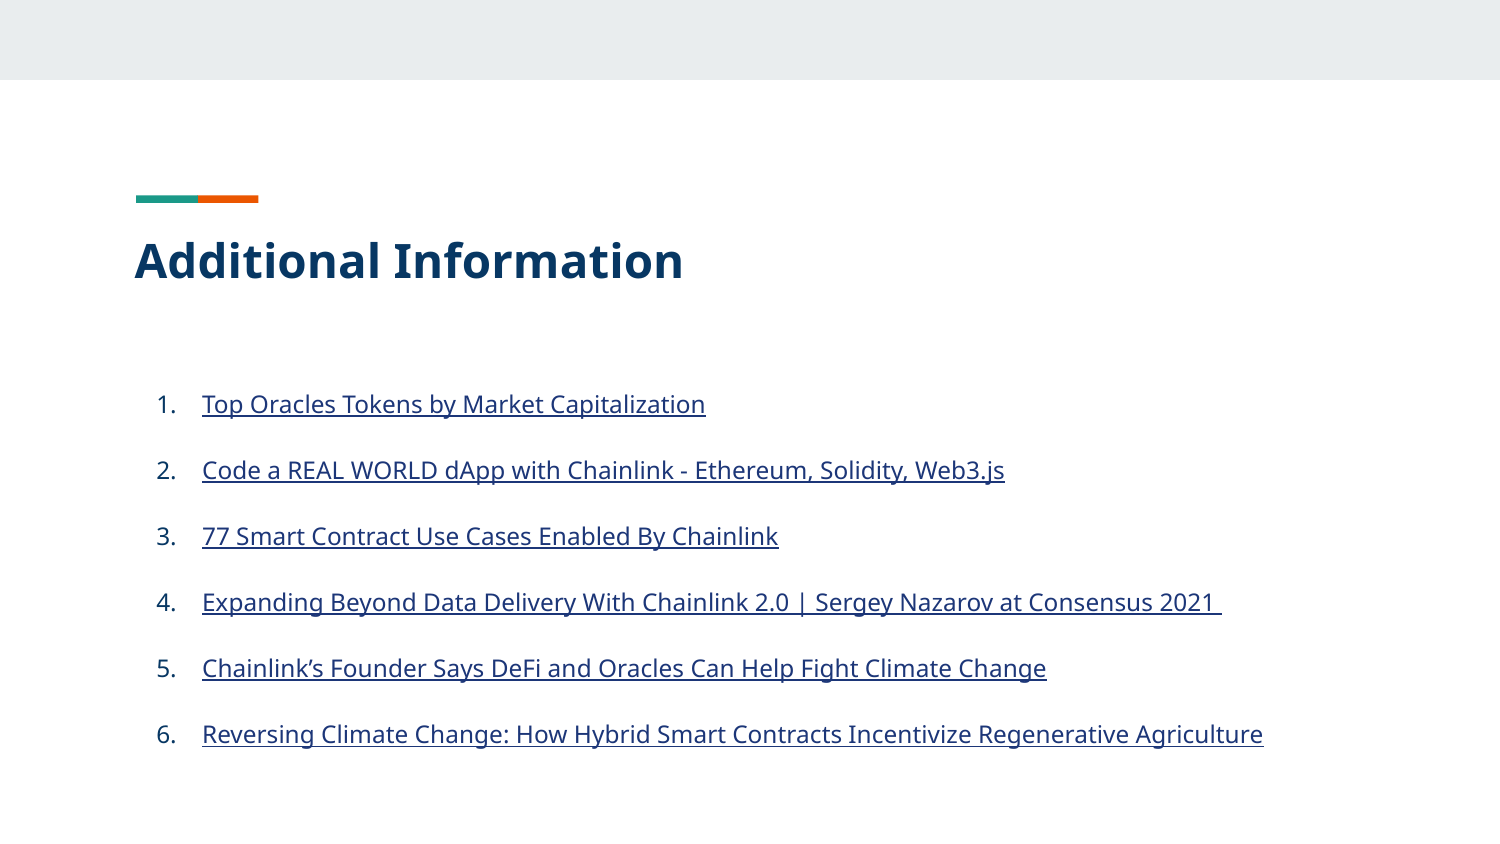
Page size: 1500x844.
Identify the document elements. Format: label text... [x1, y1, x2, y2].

title Additional Information [119, 216, 1381, 305]
list Top Oracles Tokens by Market Capitalization Code a REAL WORLD dApp with Chainlink - Ethereum, Solidity, Web3.js 77 Smart Contract Use Cases Enabled By Chainlink Expanding Beyond Data Delivery With Chainlink 2.0 | Sergey Nazarov at Consensus 2021 Chainlink’s Founder Says DeFi and Oracles Can Help Fight Climate Change Reversing Climate Change: How Hybrid Smart Contracts Incentivize Regenerative Agriculture [119, 341, 1381, 768]
